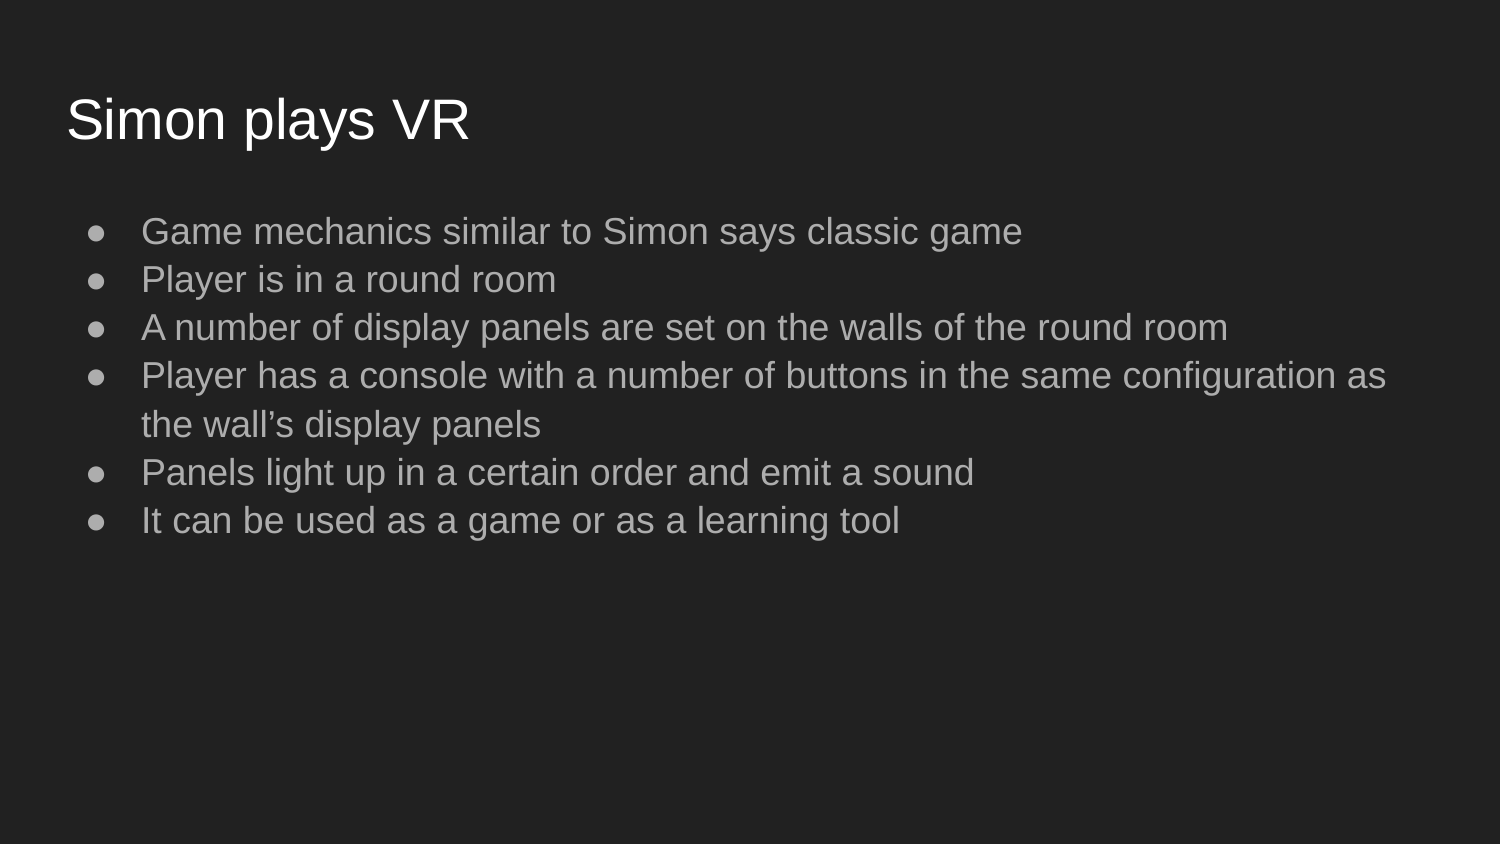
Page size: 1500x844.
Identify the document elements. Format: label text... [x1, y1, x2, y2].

title Simon plays VR [51, 72, 1449, 167]
list Game mechanics similar to Simon says classic game Player is in a round room A number of display panels are set on the walls of the round room Player has a console with a number of buttons in the same configuration as the wall’s display panels Panels light up in a certain order and emit a sound It can be used as a game or as a learning tool [51, 189, 1449, 750]
